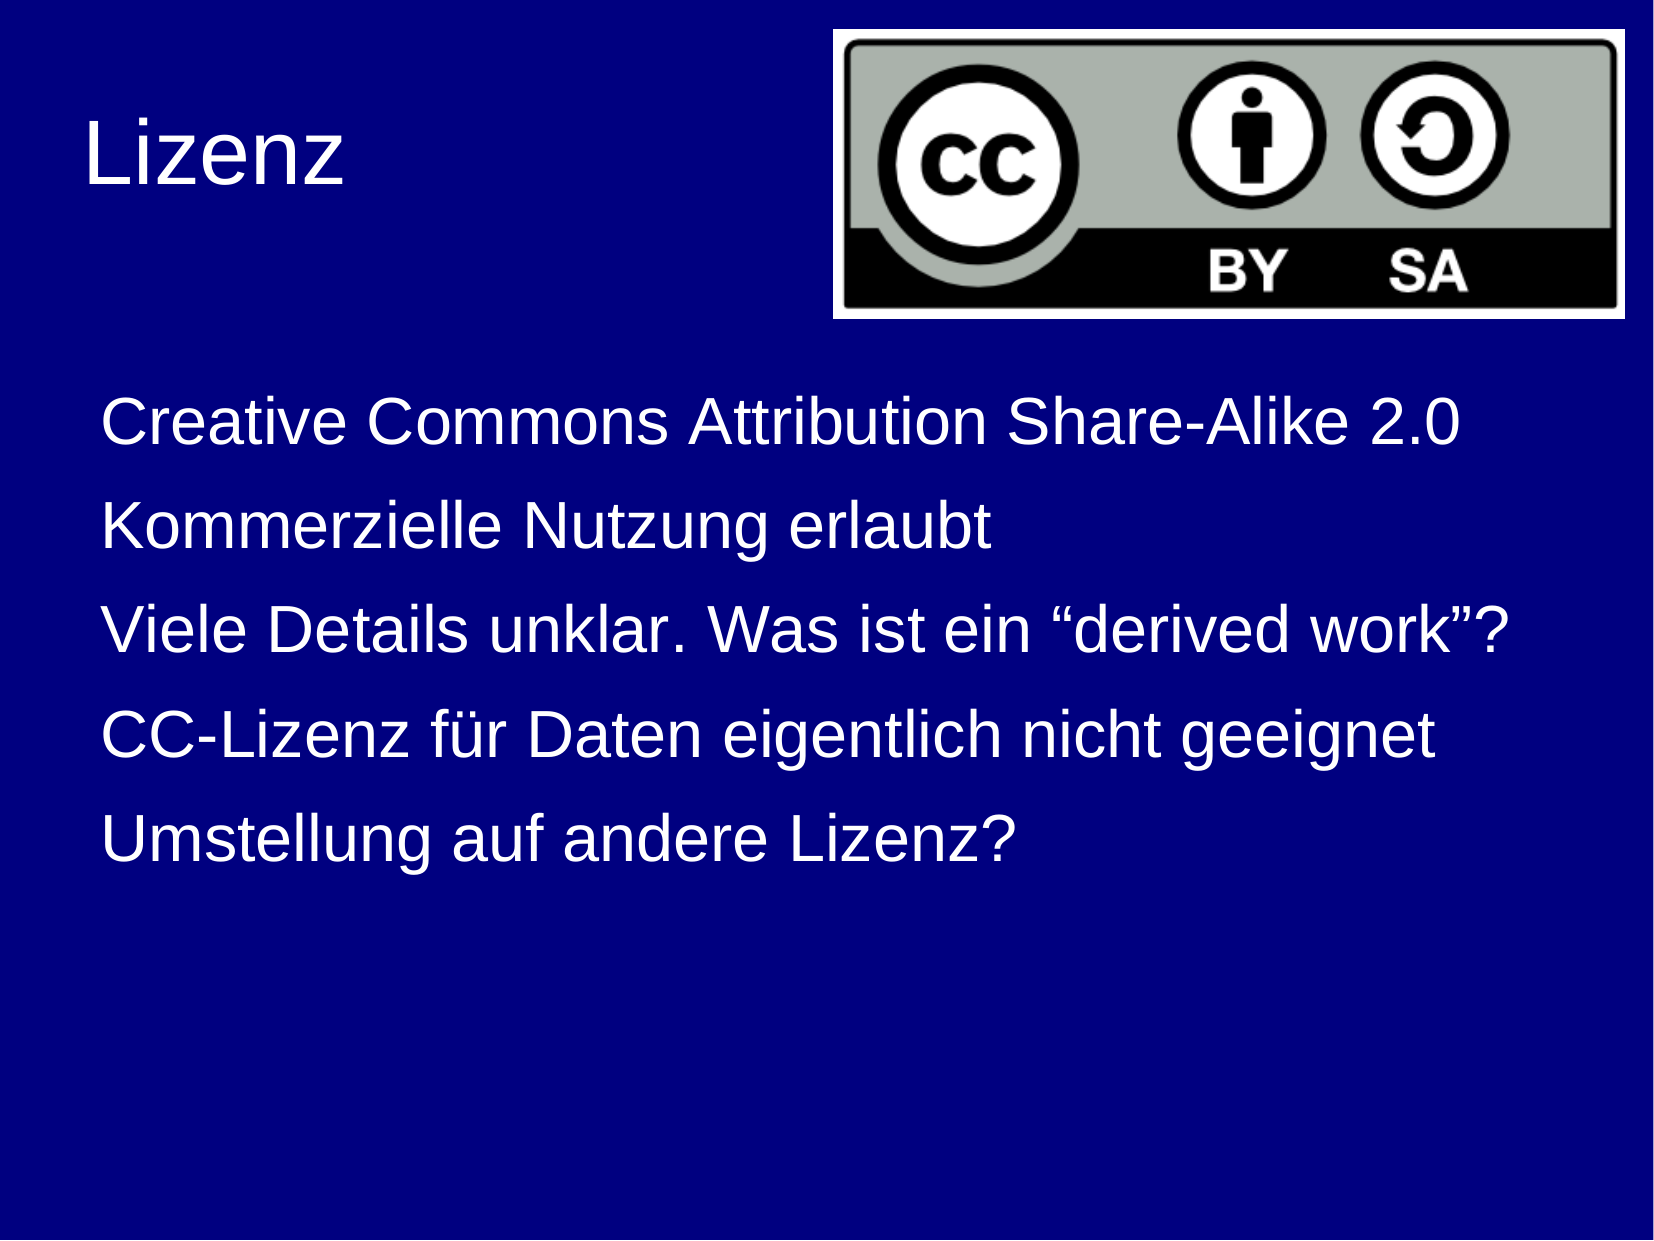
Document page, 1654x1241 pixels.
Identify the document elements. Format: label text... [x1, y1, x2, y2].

list Creative Commons Attribution Share-Alike 2.0 Kommerzielle Nutzung erlaubt Viele Details unklar. Was ist ein “derived work”? CC-Lizenz für Daten eigentlich nicht geeignet Umstellung auf andere Lizenz? [82, 383, 1571, 1152]
title Lizenz [82, 49, 833, 257]
picture [833, 29, 1625, 319]
